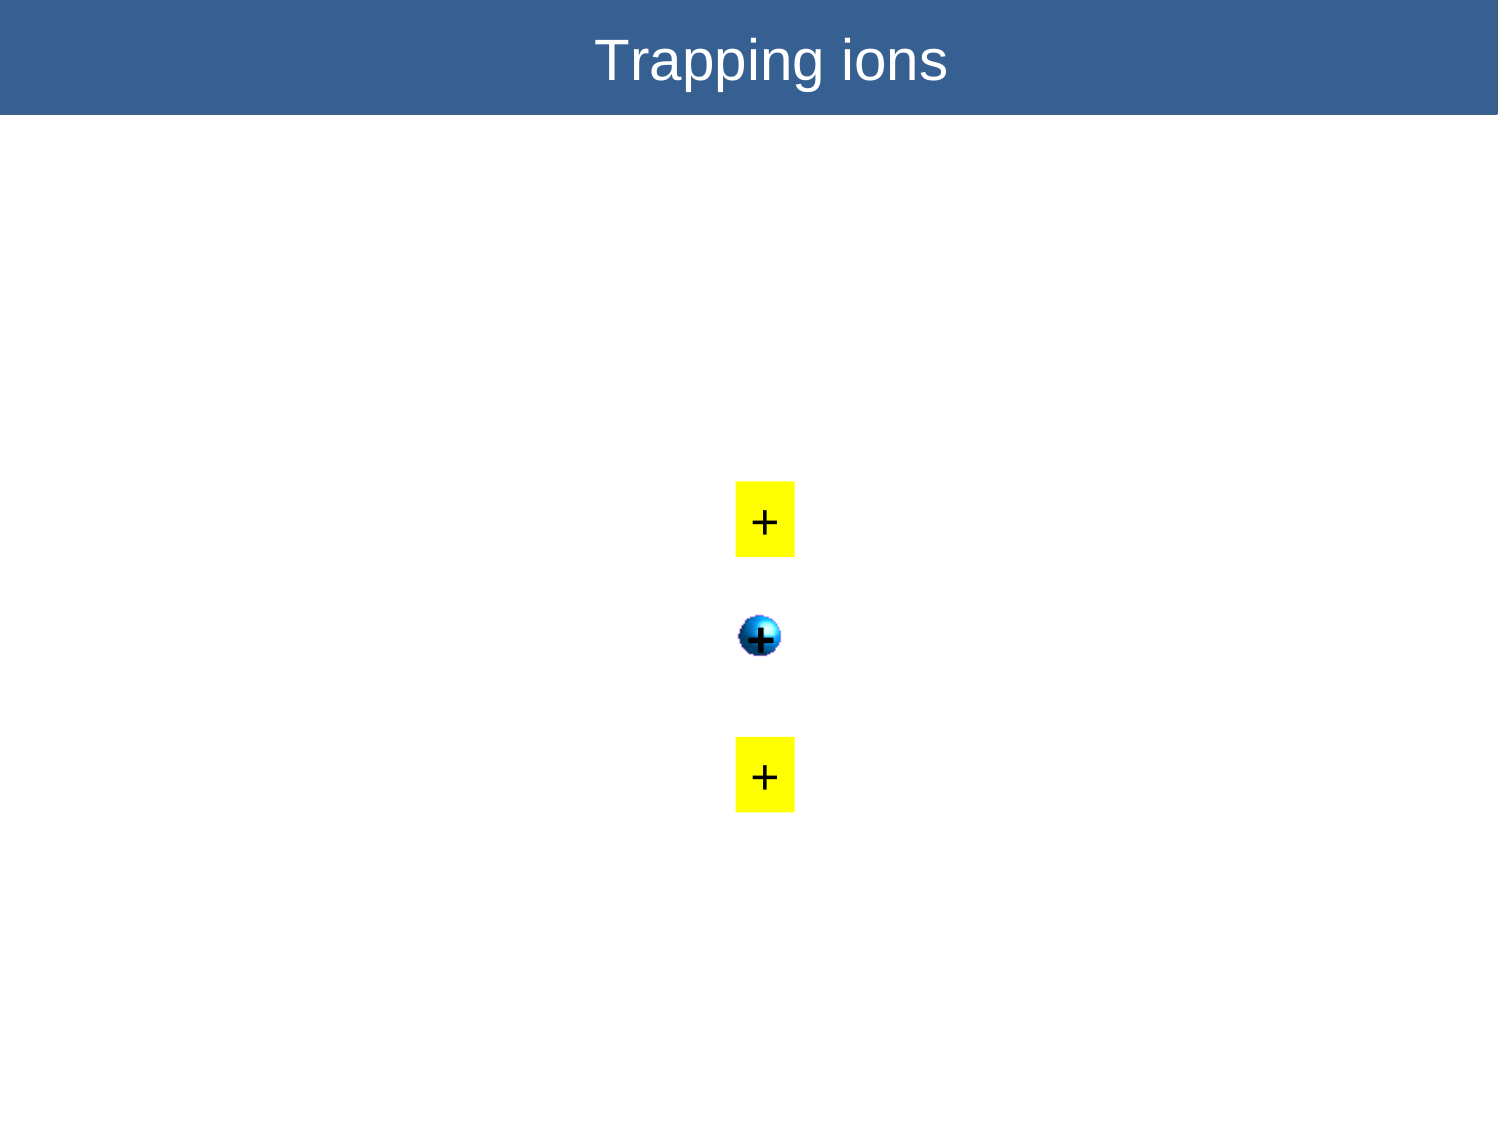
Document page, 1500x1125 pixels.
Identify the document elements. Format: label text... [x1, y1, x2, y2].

text_box + [735, 736, 795, 813]
text_box + [731, 599, 791, 671]
text_box Trapping ions [580, 13, 965, 100]
text_box + [735, 481, 795, 557]
